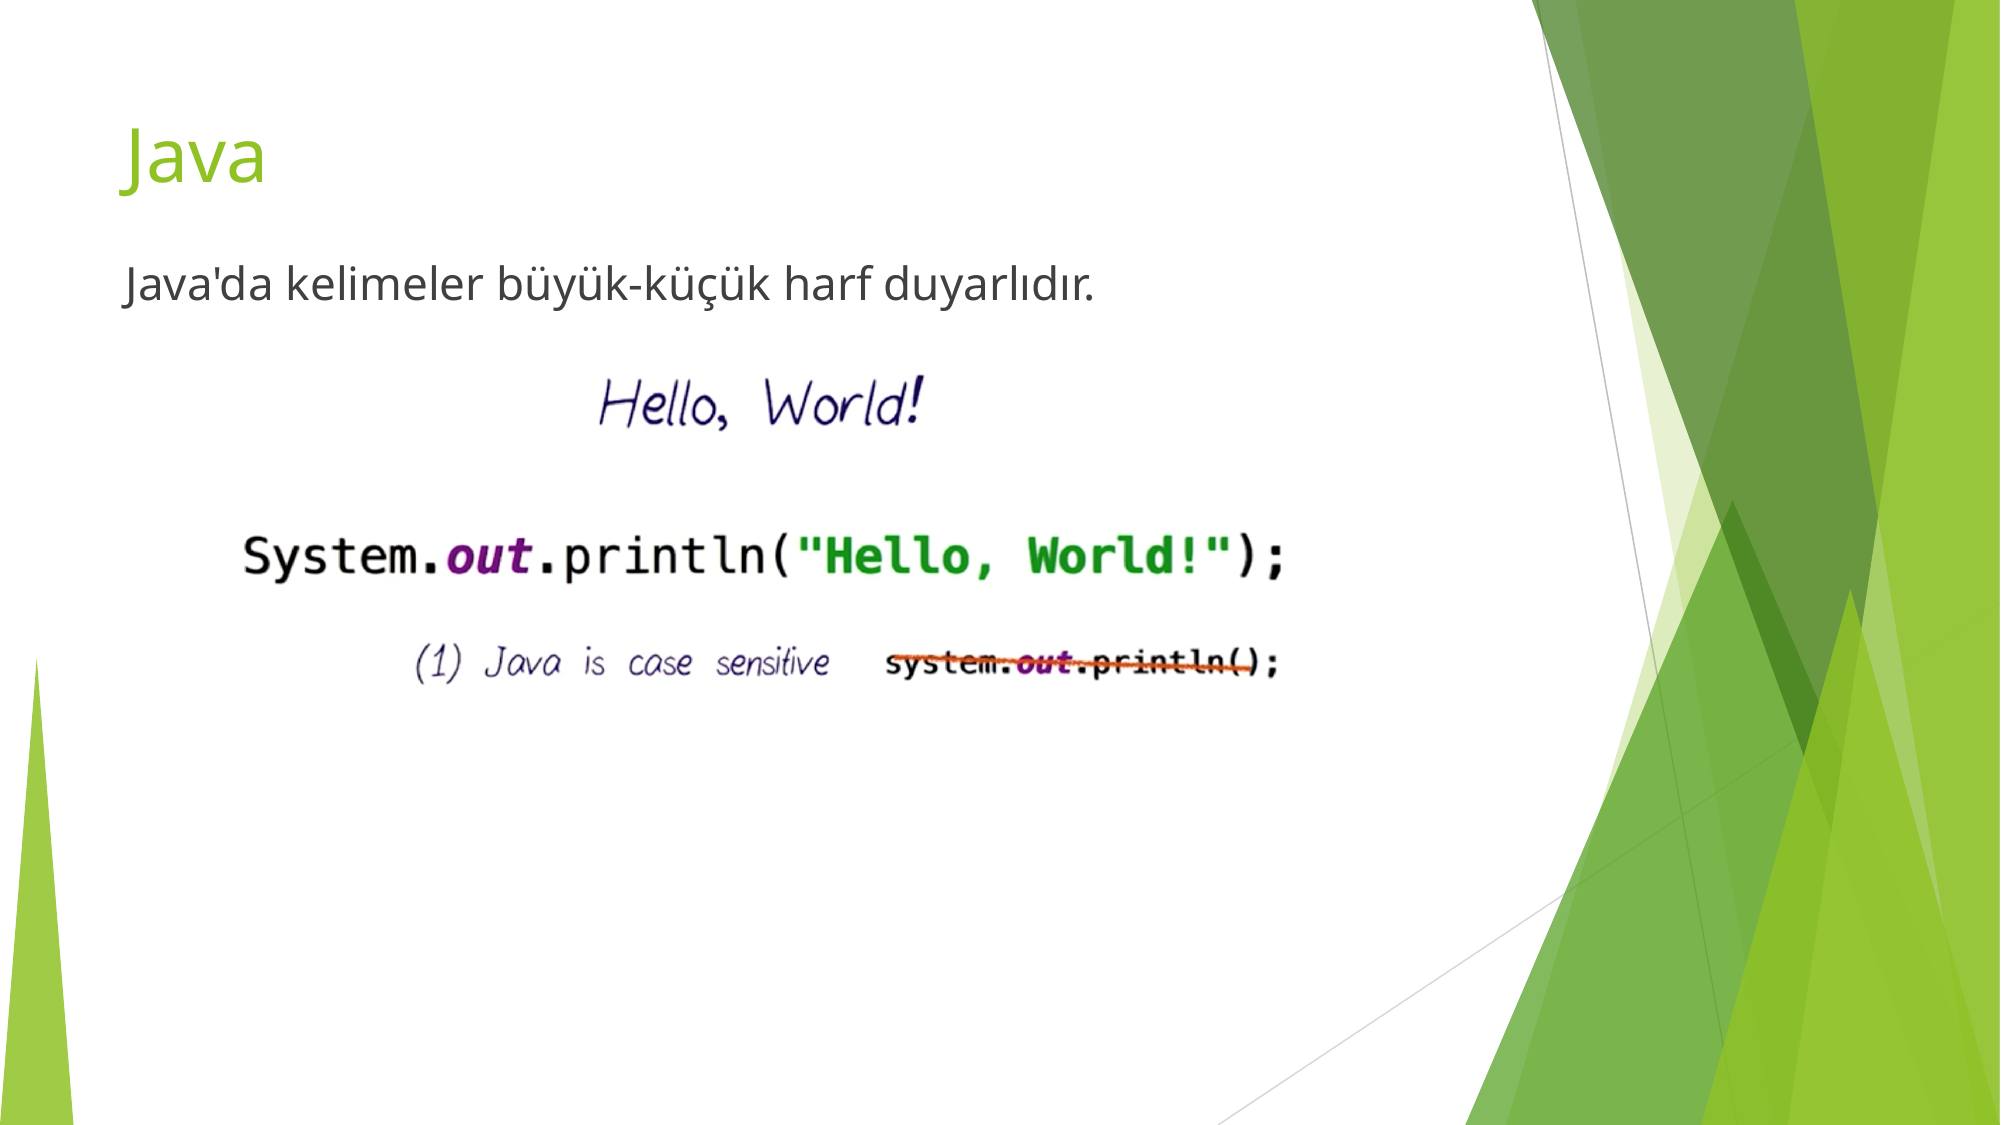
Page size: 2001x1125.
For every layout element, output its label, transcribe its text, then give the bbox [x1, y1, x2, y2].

title Java [111, 99, 1522, 247]
list Java'da kelimeler büyük-küçük harf duyarlıdır. [111, 247, 1522, 361]
picture [188, 359, 1351, 992]
